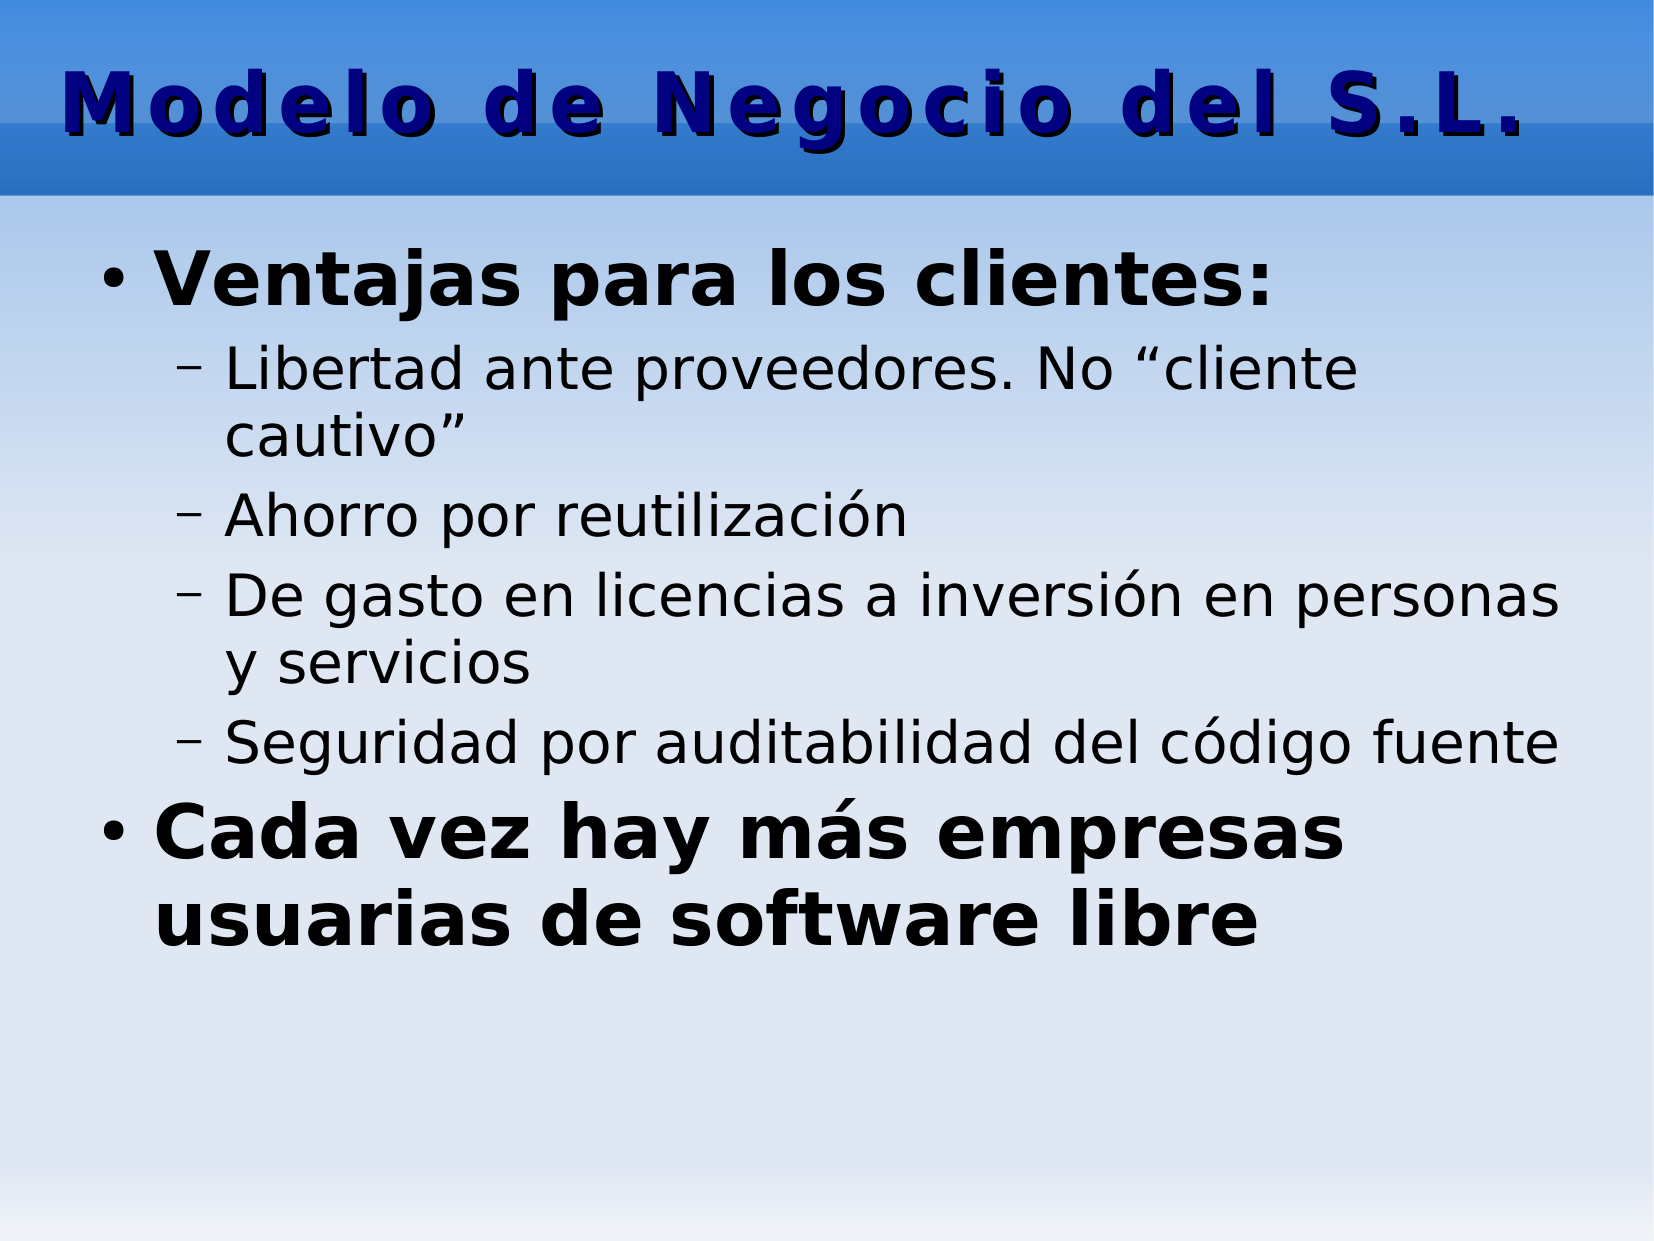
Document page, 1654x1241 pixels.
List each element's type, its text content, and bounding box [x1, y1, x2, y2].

list Ventajas para los clientes: Libertad ante proveedores. No “cliente cautivo” Ahorro por reutilización De gasto en licencias a inversión en personas y servicios Seguridad por auditabilidad del código fuente Cada vez hay más empresas usuarias de software libre [82, 236, 1565, 1109]
picture [0, 0, 1654, 1241]
title Modelo de Negocio del S.L. [59, 29, 1654, 178]
